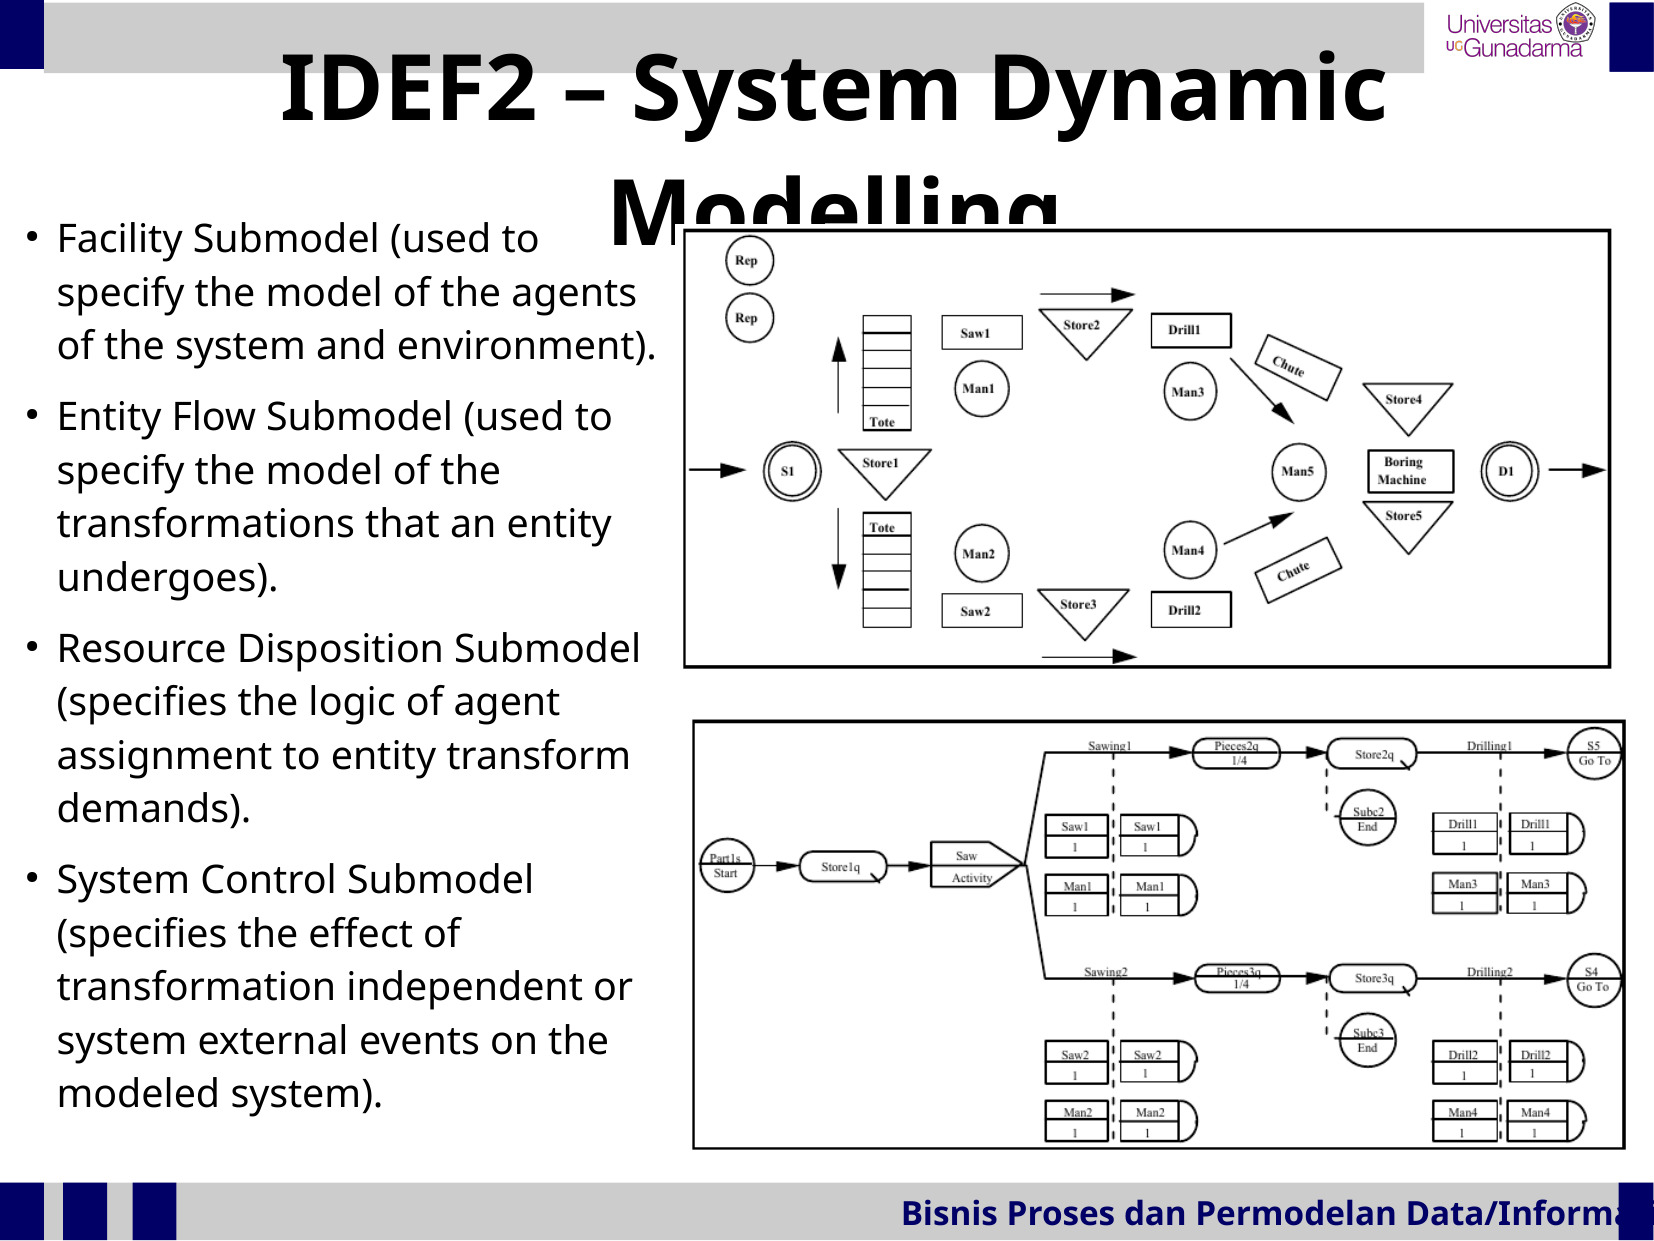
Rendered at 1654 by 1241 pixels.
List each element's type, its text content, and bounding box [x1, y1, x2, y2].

picture [690, 716, 1643, 1162]
picture [1437, 2, 1610, 62]
title IDEF2 – System Dynamic Modelling [78, 84, 1592, 211]
picture [675, 224, 1621, 676]
list Facility Submodel (used to specify the model of the agents of the system and environment). Entity Flow Submodel (used to specify the model of the transformations that an entity undergoes). Resource Disposition Submodel (specifies the logic of agent assignment to entity transform demands). System Control Submodel (specifies the effect of transformation independent or system external events on the modeled system). [14, 210, 661, 1171]
